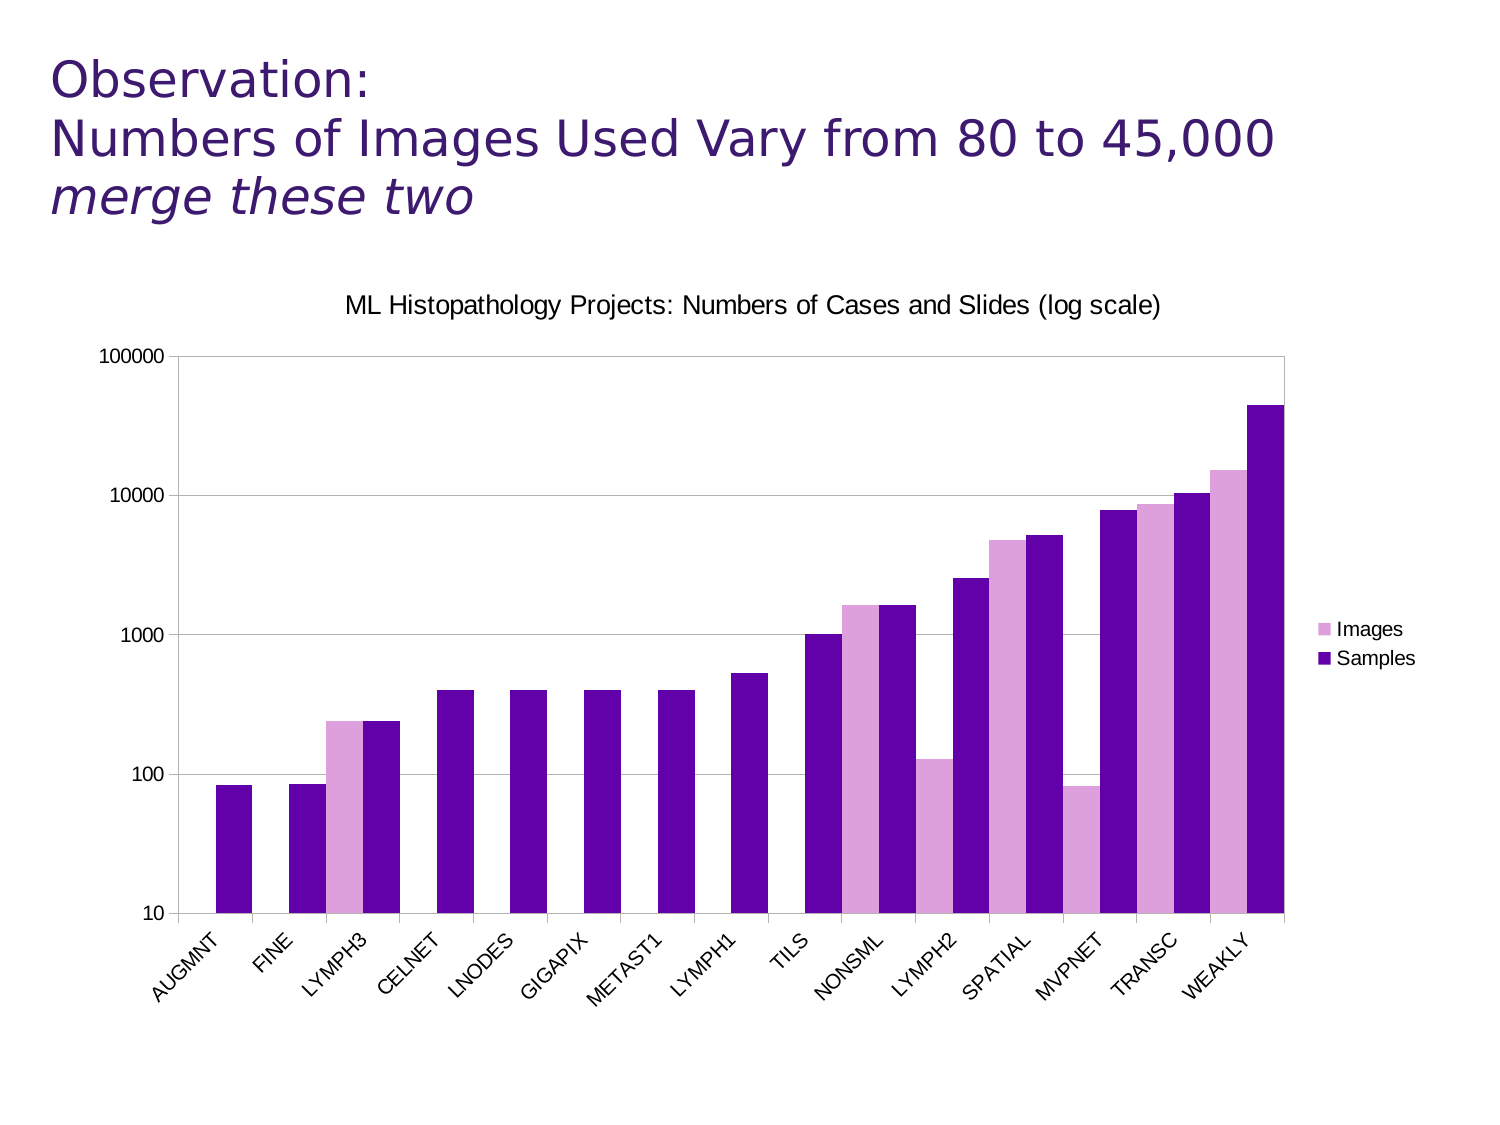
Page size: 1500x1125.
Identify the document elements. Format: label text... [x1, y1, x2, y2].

chart [71, 259, 1436, 1028]
title Observation: Numbers of Images Used Vary from 80 to 45,000 merge these two [50, 45, 1465, 233]
